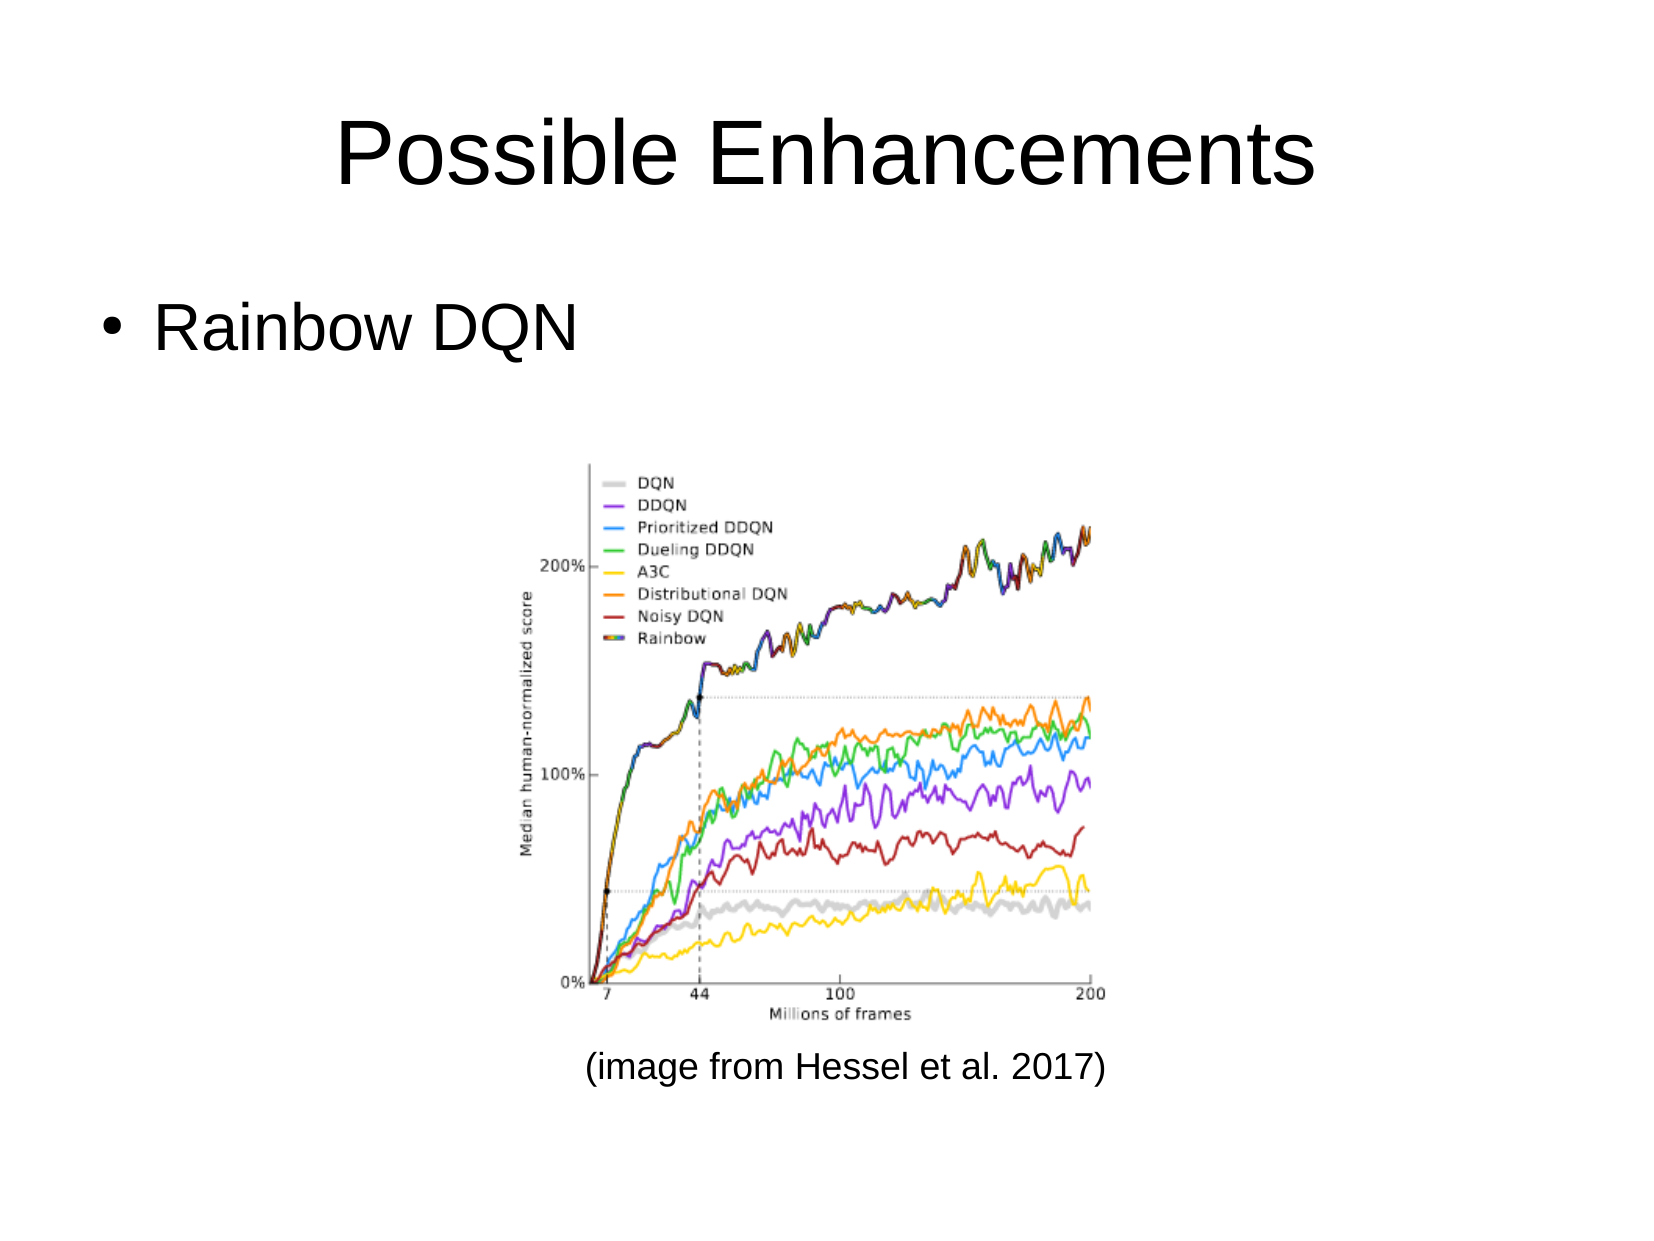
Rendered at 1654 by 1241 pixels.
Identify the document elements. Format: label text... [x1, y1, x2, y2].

title Possible Enhancements [82, 49, 1571, 257]
text_box (image from Hessel et al. 2017) [570, 1038, 1381, 1096]
list Rainbow DQN [82, 290, 1571, 1010]
picture [480, 445, 1202, 1039]
